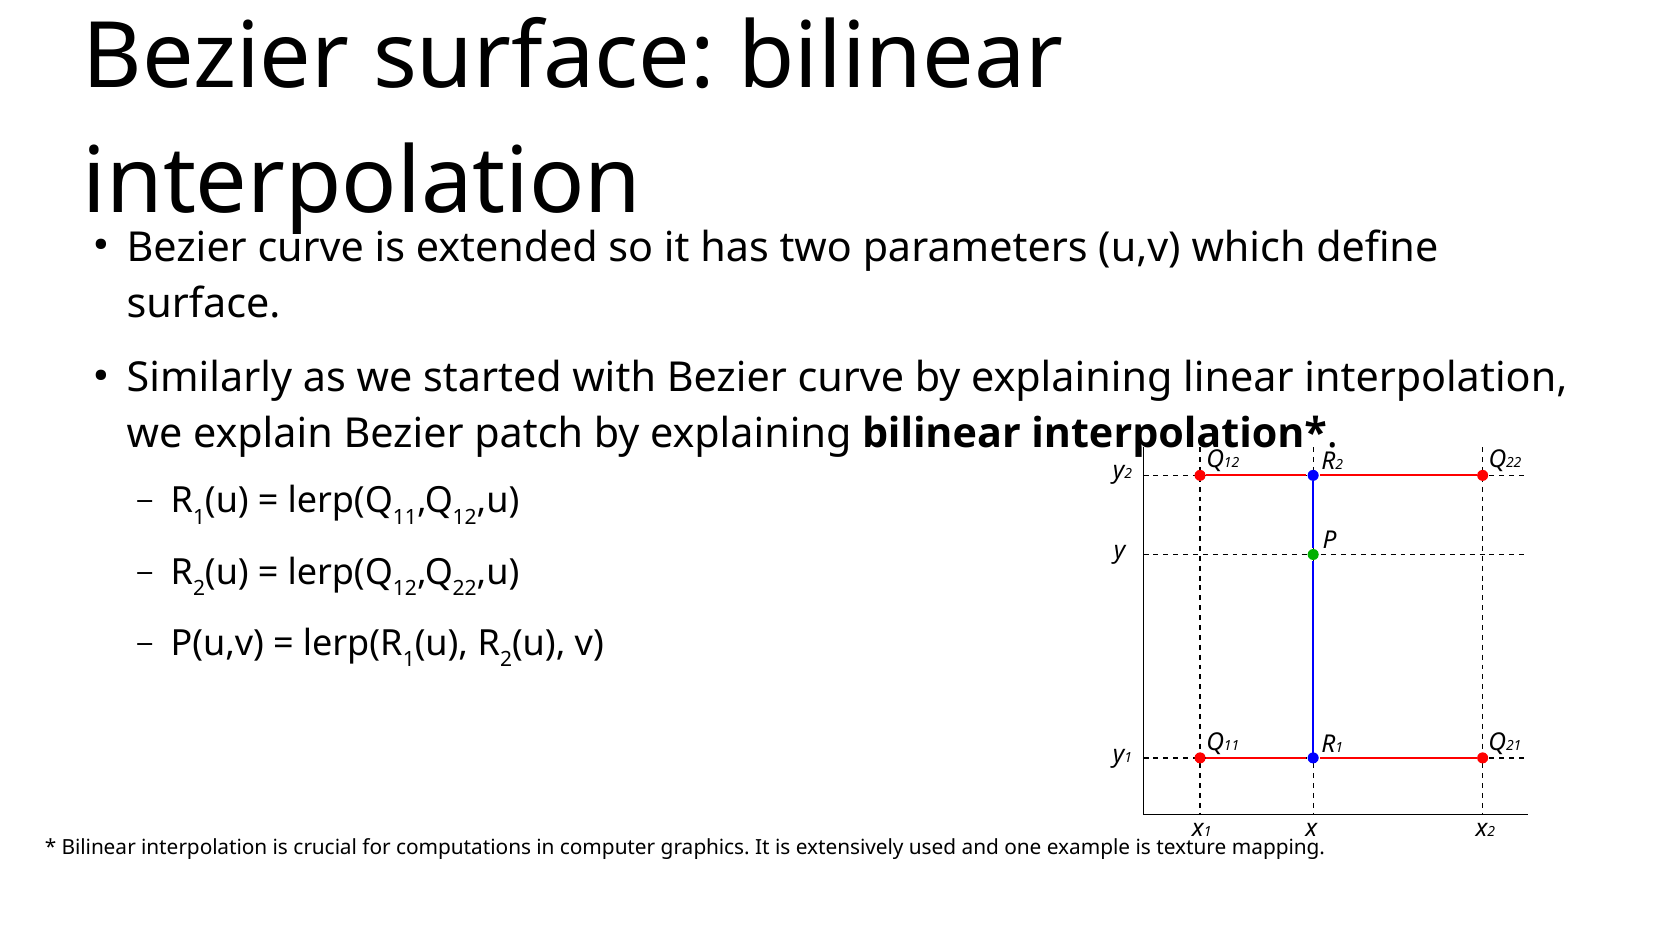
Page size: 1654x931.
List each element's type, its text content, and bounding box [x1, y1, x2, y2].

picture [1065, 375, 1607, 887]
list Bezier curve is extended so it has two parameters (u,v) which define surface. Similarly as we started with Bezier curve by explaining linear interpolation, we explain Bezier patch by explaining bilinear interpolation*. R1(u) = lerp(Q11,Q12,u) R2(u) = lerp(Q12,Q22,u) P(u,v) = lerp(R1(u), R2(u), v) [82, 217, 1571, 691]
text_box * Bilinear interpolation is crucial for computations in computer graphics. It is extensively used and one example is texture mapping. [30, 825, 1065, 866]
title Bezier surface: bilinear interpolation [82, 37, 1571, 193]
